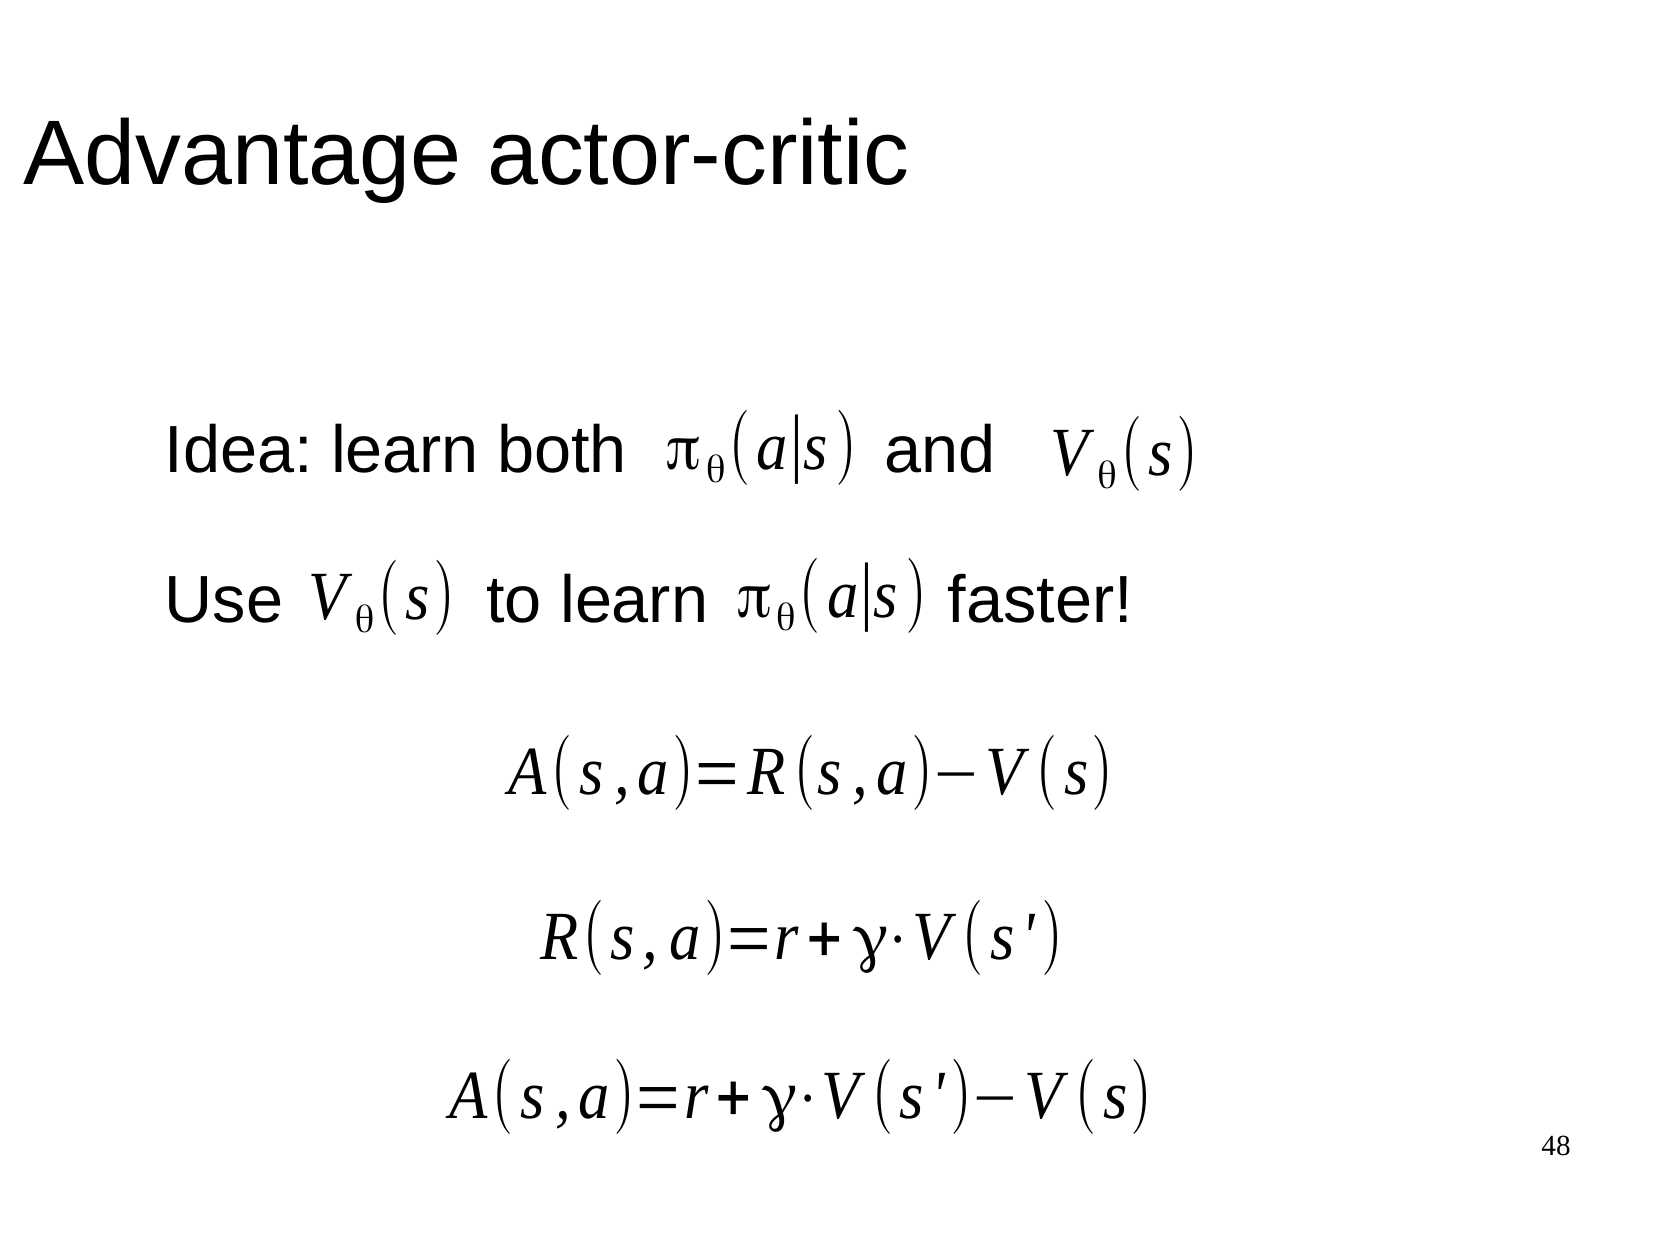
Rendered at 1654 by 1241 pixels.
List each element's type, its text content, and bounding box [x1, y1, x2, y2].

chart [651, 405, 871, 488]
title Advantage actor-critic [23, 49, 1512, 257]
chart [292, 555, 471, 639]
chart [485, 729, 1127, 813]
chart [426, 1054, 1166, 1138]
chart [520, 894, 1077, 978]
chart [1035, 410, 1214, 494]
chart [721, 552, 941, 636]
text_box Idea: learn both and Use to learn faster! [150, 405, 1546, 869]
